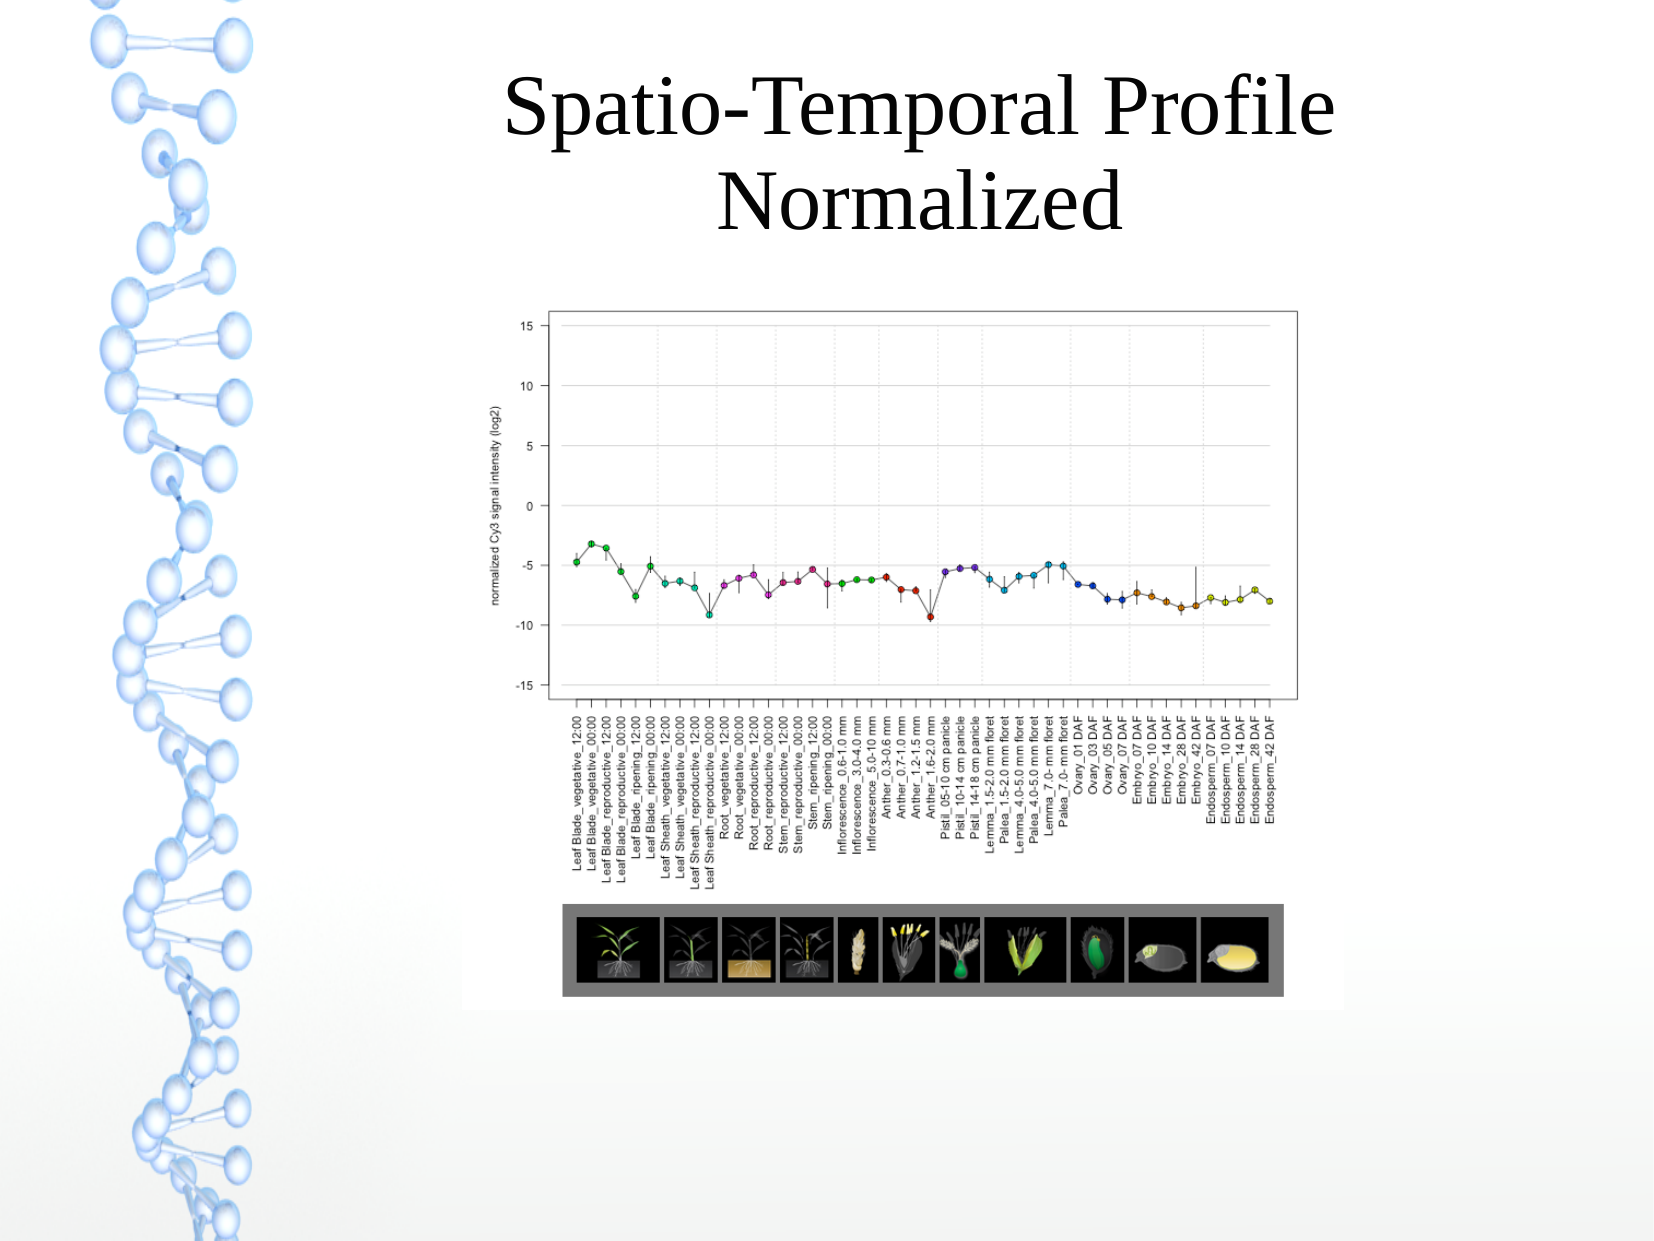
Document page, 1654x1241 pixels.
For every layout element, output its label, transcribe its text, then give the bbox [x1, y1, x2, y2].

picture [0, 0, 1654, 1241]
title Spatio-Temporal Profile Normalized [269, 49, 1571, 257]
